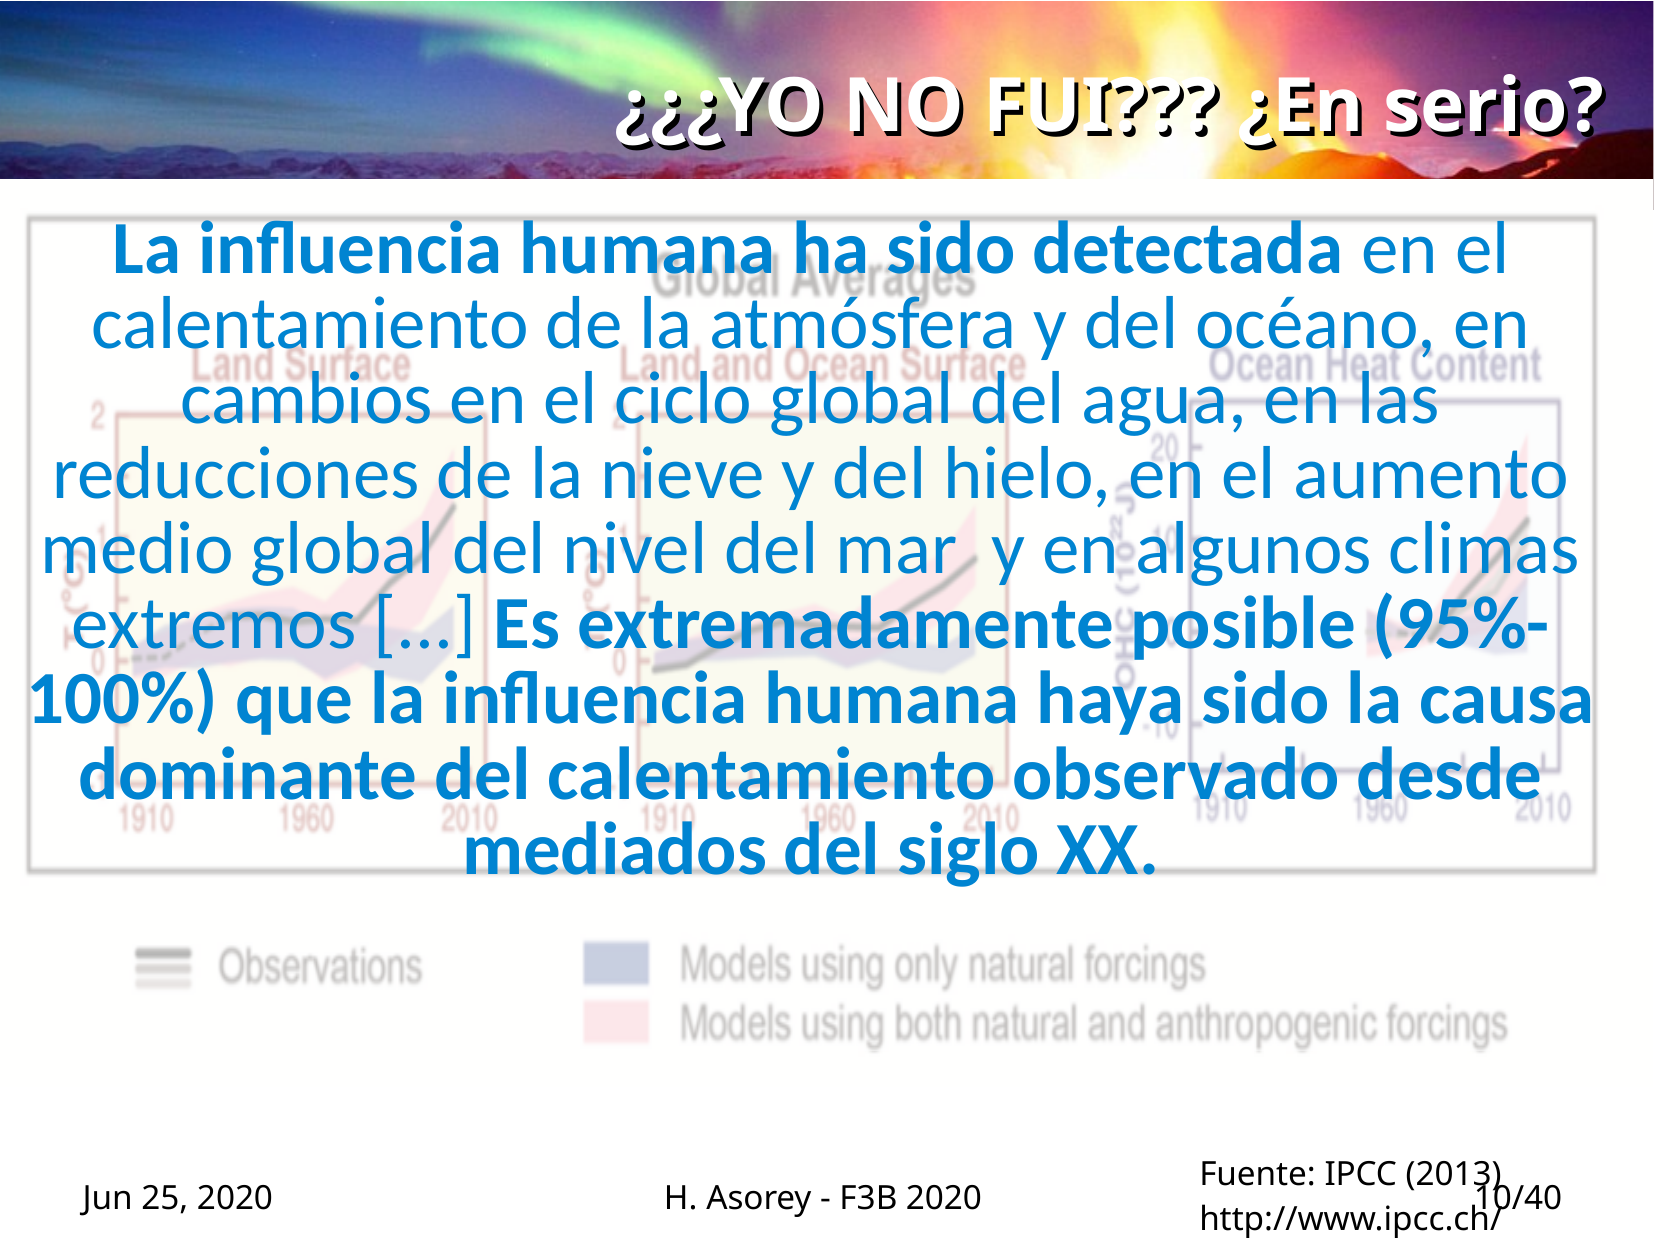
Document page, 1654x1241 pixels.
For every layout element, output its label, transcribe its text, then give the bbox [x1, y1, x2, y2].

text_box La influencia humana ha sido detectada en el calentamiento de la atmósfera y del océano, en cambios en el ciclo global del agua, en las reducciones de la nieve y del hielo, en el aumento medio global del nivel del mar y en algunos climas extremos [...] Es extremadamente posible (95%-100%) que la influencia humana haya sido la causa dominante del calentamiento observado desde mediados del siglo XX. [11, 210, 1636, 1051]
picture [0, 1, 1654, 1126]
text_box Fuente: IPCC (2013) http://www.ipcc.ch/ [1184, 1142, 1558, 1236]
title ¿¿¿YO NO FUI??? ¿En serio? [45, 15, 1606, 179]
